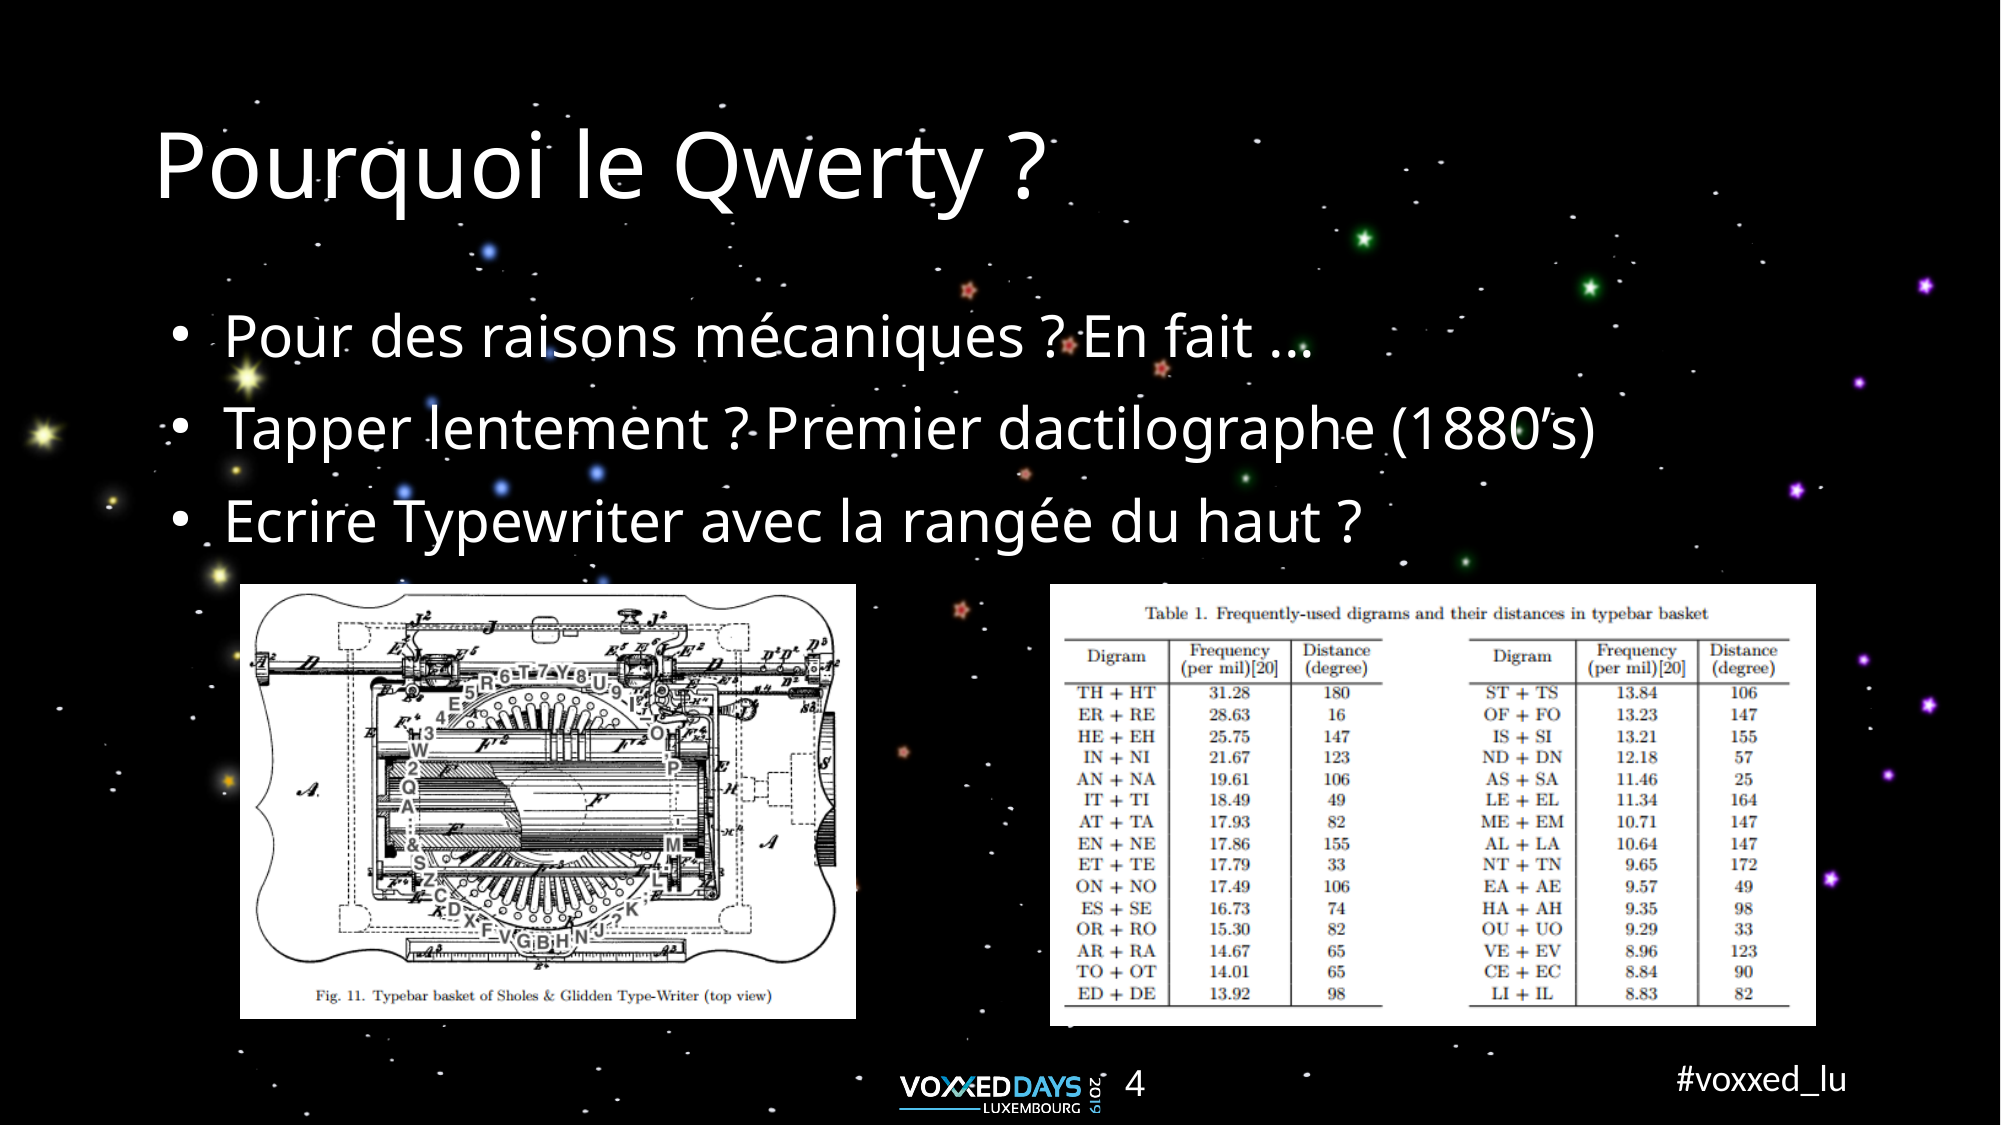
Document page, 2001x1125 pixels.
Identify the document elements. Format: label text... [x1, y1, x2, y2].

list Pour des raisons mécaniques ? En fait ... Tapper lentement ? Premier dactilographe (1880’s) Ecrire Typewriter avec la rangée du haut ? [137, 299, 1863, 1014]
text_box <number> [1110, 1054, 1739, 1125]
title Pourquoi le Qwerty ? [137, 59, 1863, 278]
picture [0, 0, 2001, 1125]
